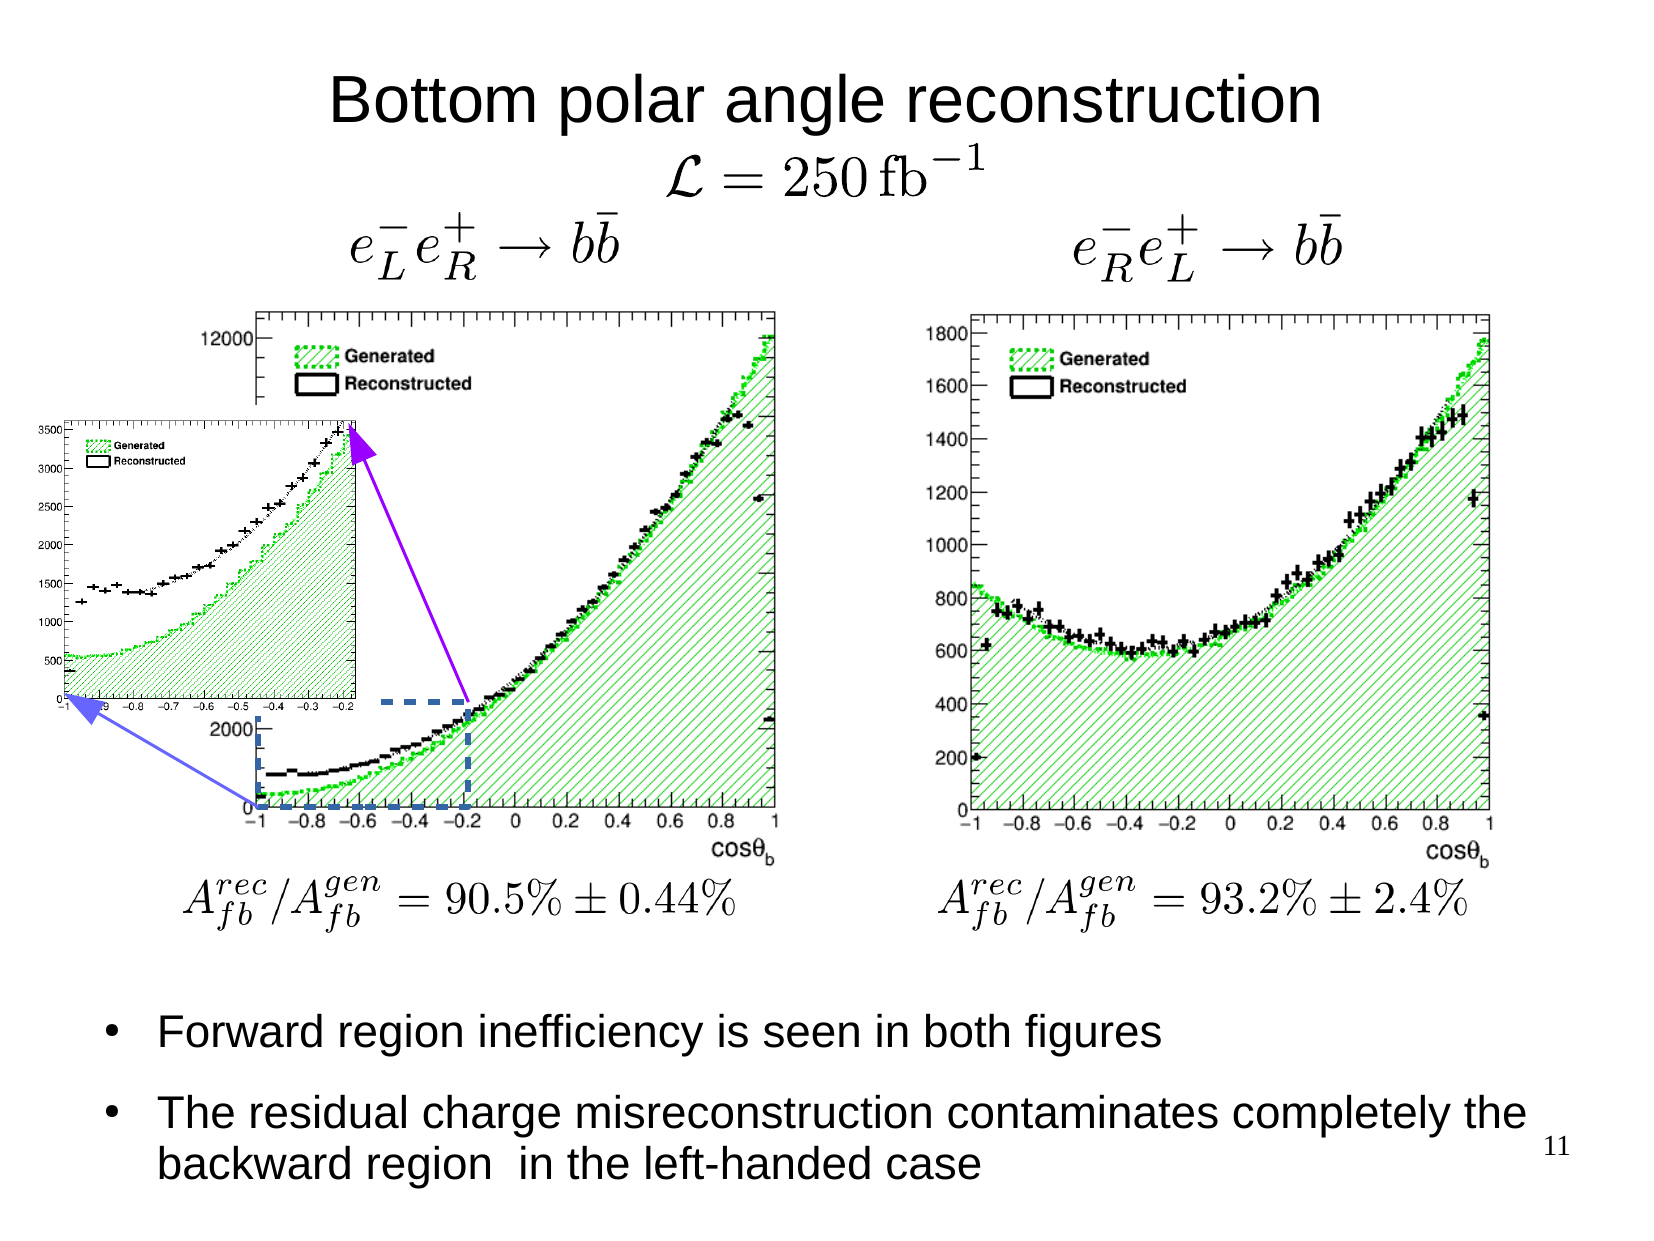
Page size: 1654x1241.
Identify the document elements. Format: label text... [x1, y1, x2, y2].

list Forward region inefficiency is seen in both figures The residual charge misreconstruction contaminates completely the backward region in the left-handed case [86, 1006, 1579, 1217]
picture [1073, 214, 1342, 282]
picture [916, 288, 1519, 870]
picture [182, 876, 735, 933]
title Bottom polar angle reconstruction [82, 49, 1571, 151]
picture [937, 876, 1467, 933]
text_box [664, 142, 988, 198]
picture [33, 285, 804, 868]
picture [350, 212, 619, 281]
